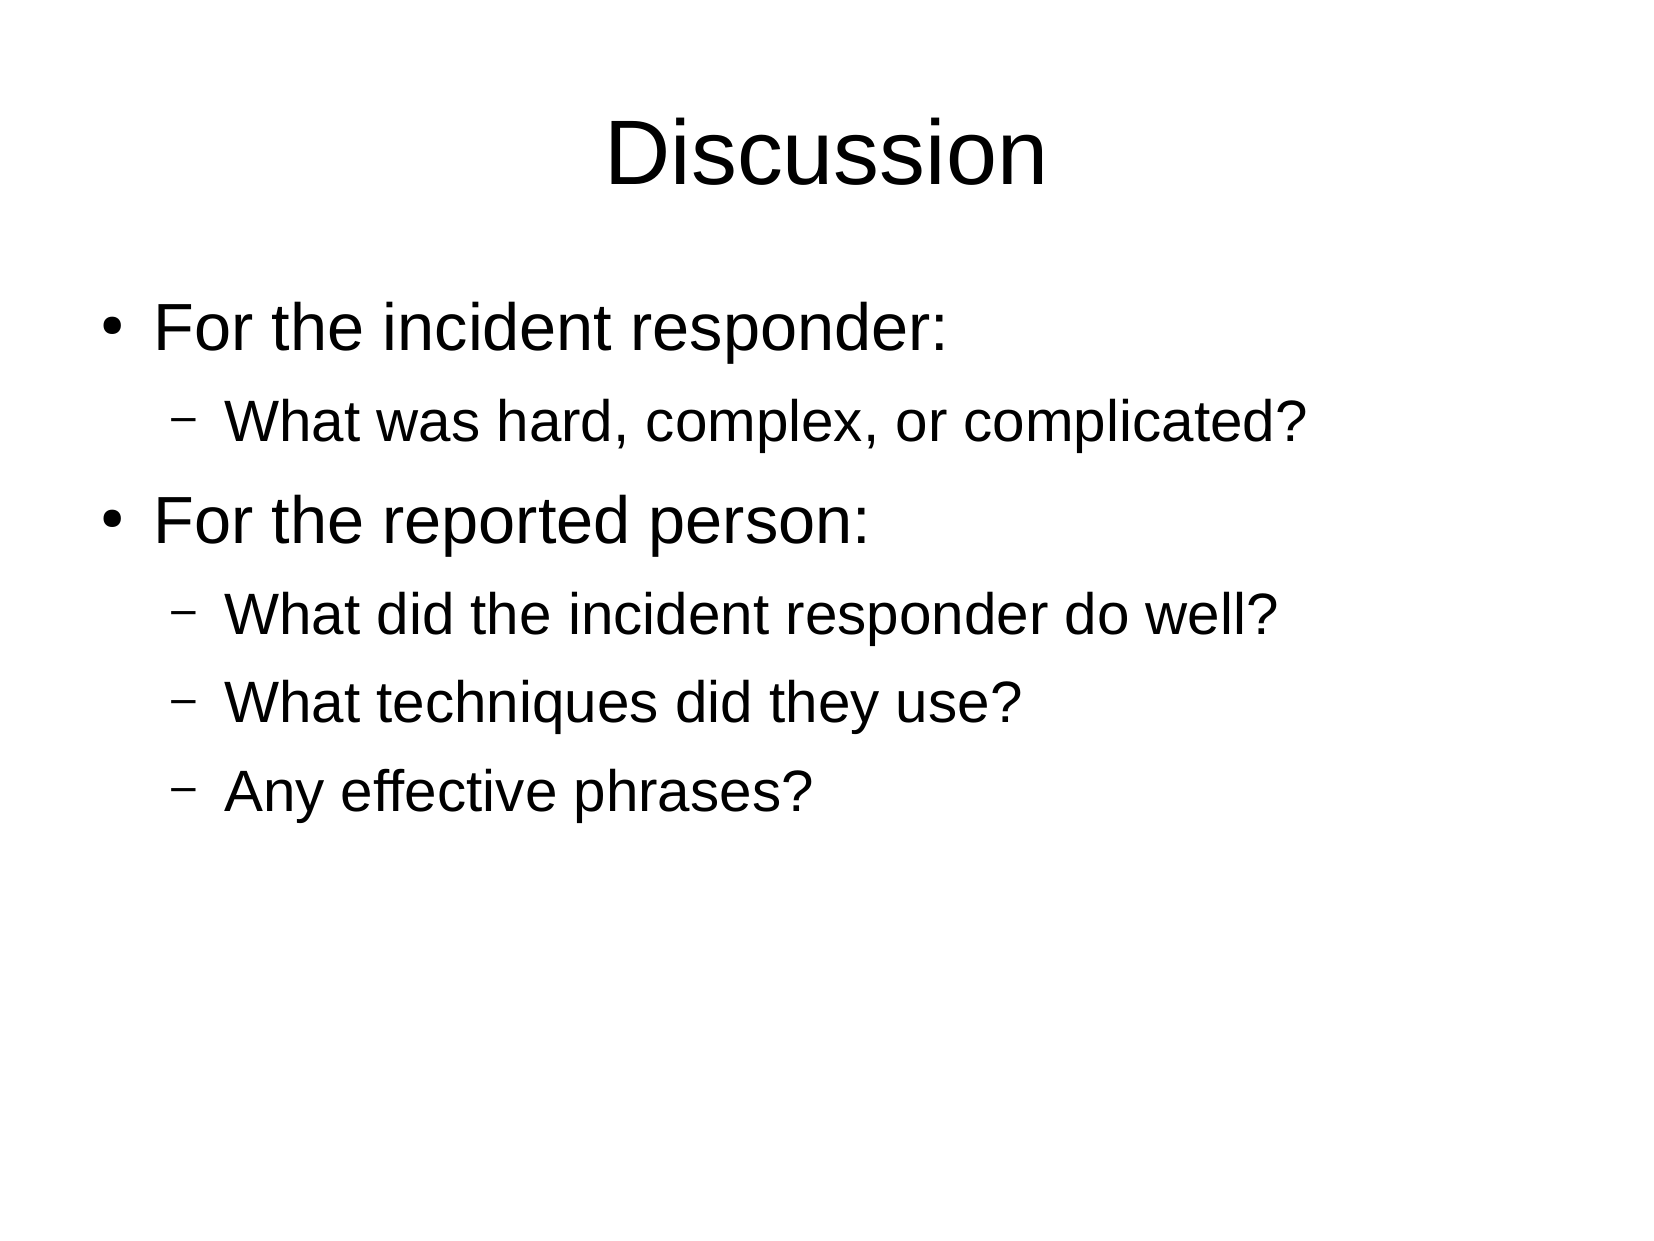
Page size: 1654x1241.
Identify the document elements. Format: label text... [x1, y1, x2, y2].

list For the incident responder: What was hard, complex, or complicated? For the reported person: What did the incident responder do well? What techniques did they use? Any effective phrases? [82, 290, 1571, 1010]
title Discussion [82, 49, 1571, 257]
